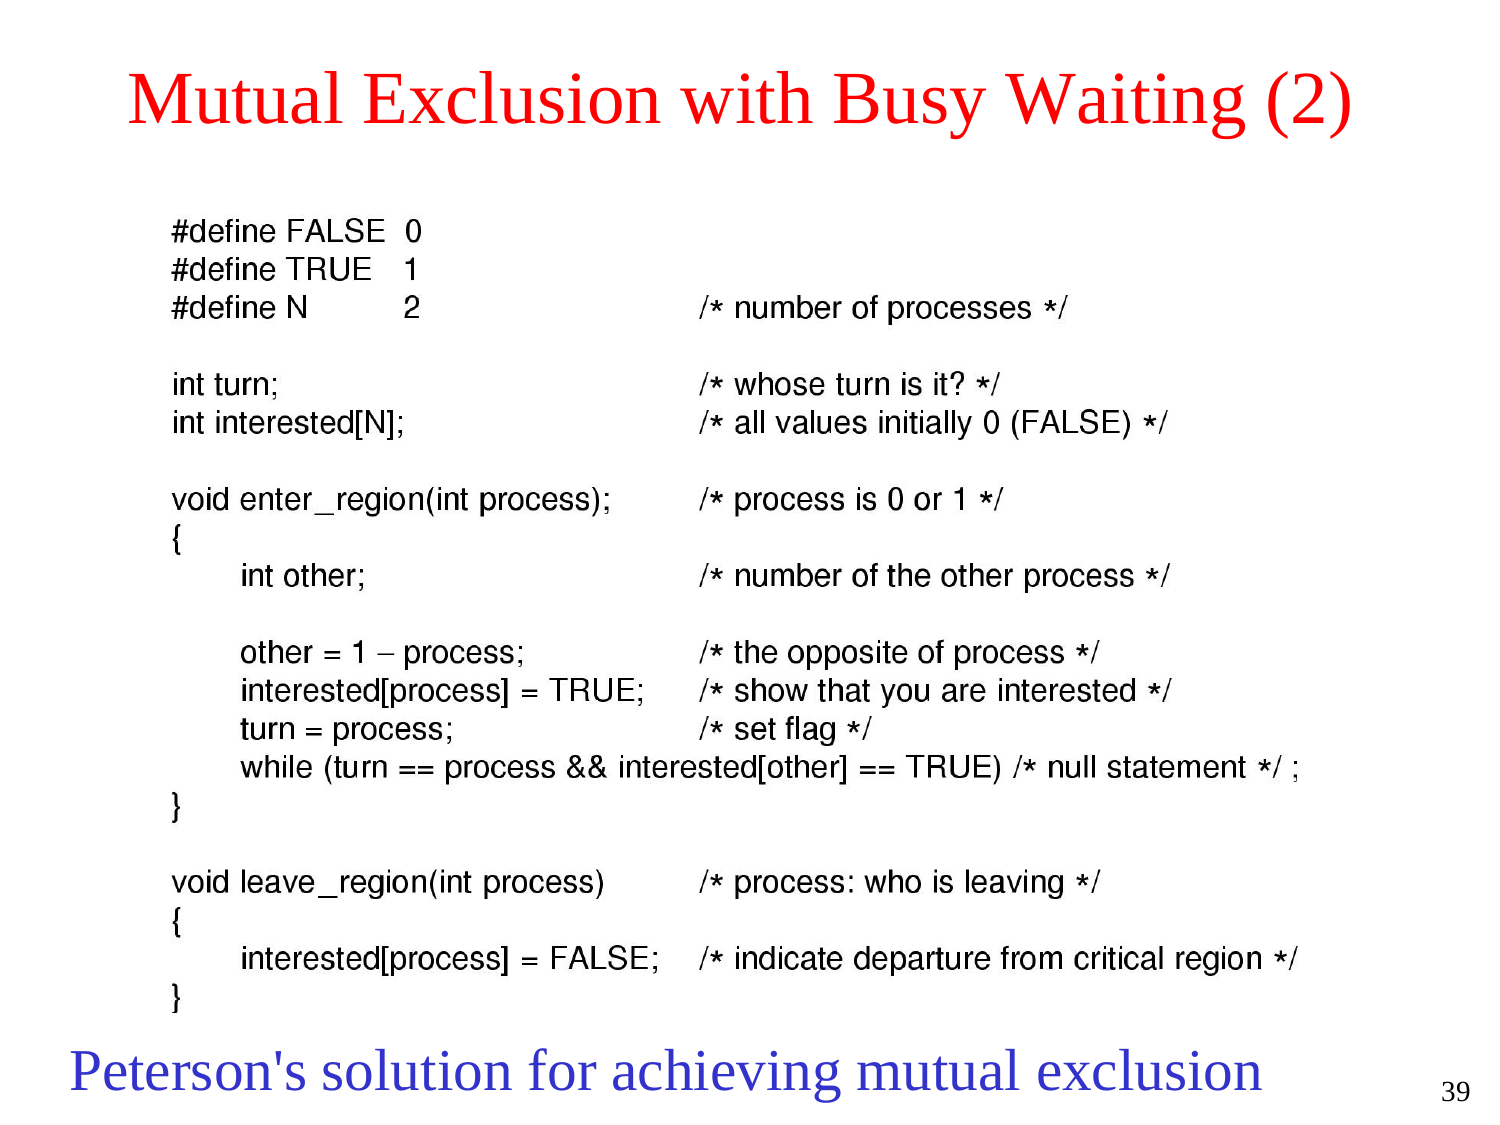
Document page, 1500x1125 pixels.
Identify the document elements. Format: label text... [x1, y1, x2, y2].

text_box Mutual Exclusion with Busy Waiting (2) [46, 0, 1435, 188]
picture [171, 177, 1300, 1013]
text_box Peterson's solution for achieving mutual exclusion [53, 1031, 1475, 1111]
text_box <number> [1404, 1064, 1486, 1125]
